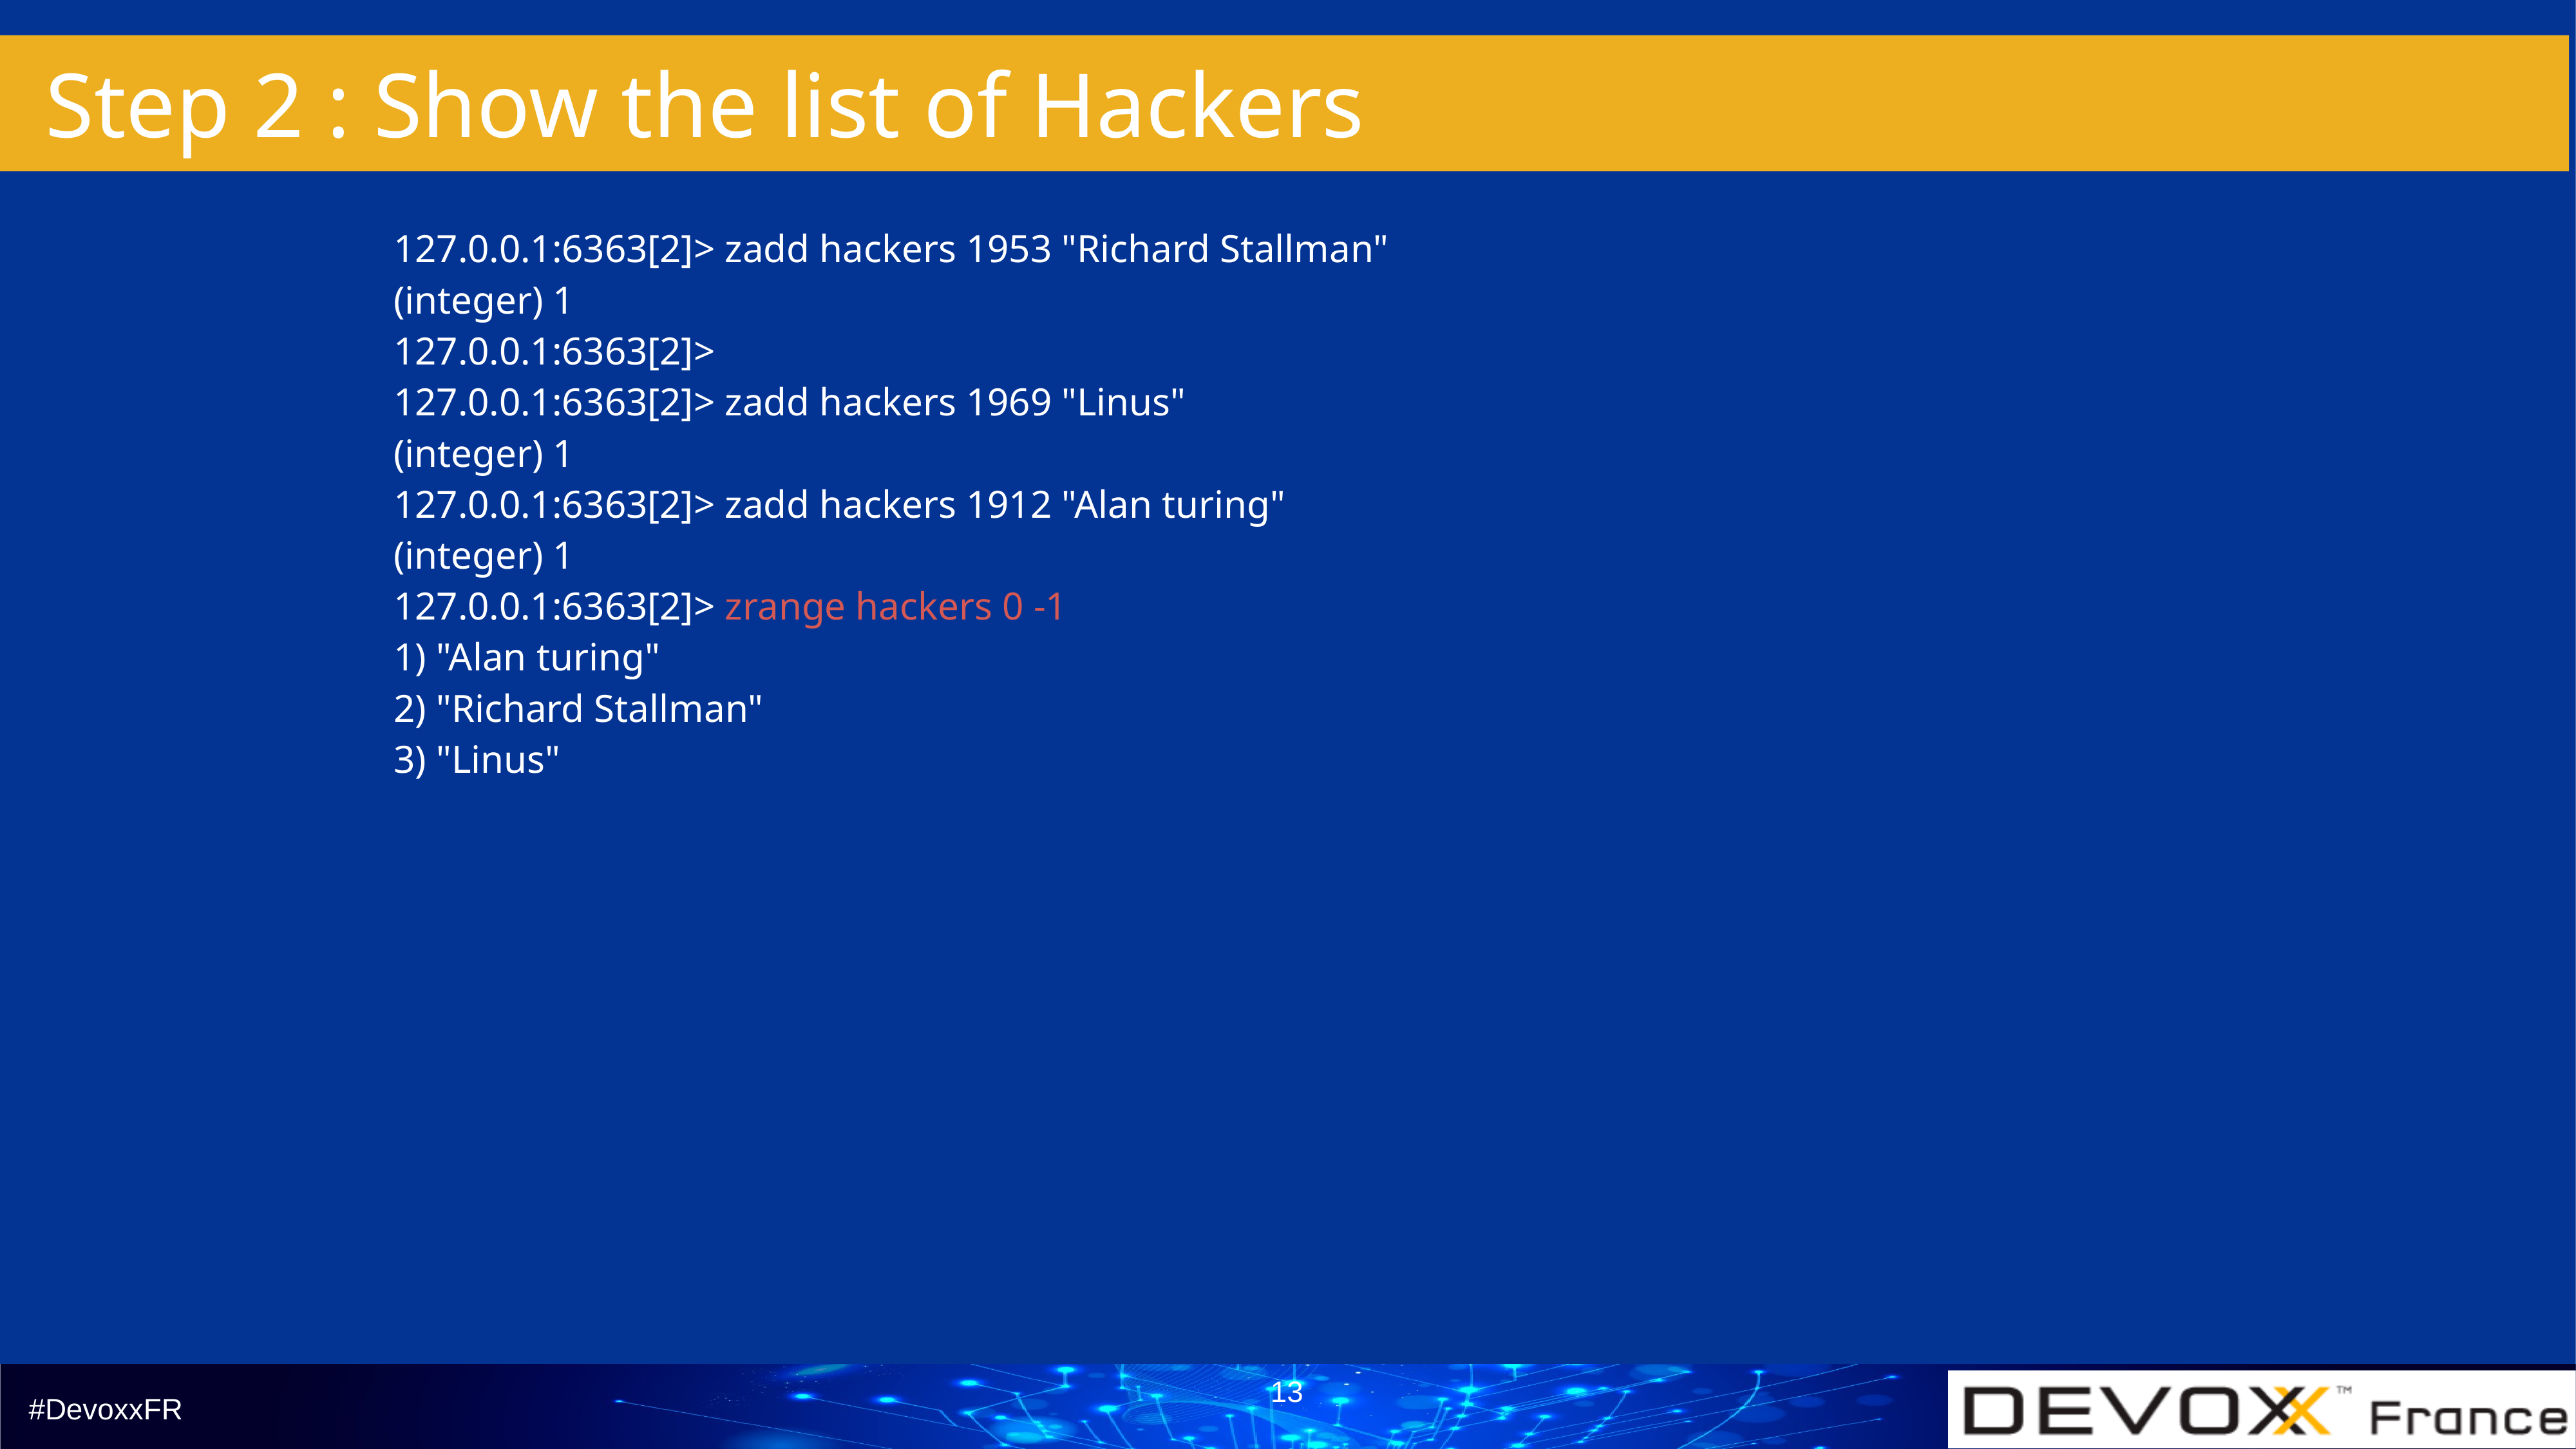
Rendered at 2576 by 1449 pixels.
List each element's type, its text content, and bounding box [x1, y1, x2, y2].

title Step 2 : Show the list of Hackers [0, 35, 2570, 171]
slide_number 13 [1269, 1375, 1305, 1427]
picture [1309, 1442, 1326, 1449]
list 127.0.0.1:6363[2]> zadd hackers 1953 "Richard Stallman" (integer) 1 127.0.0.1:6363[2]> 127.0.0.1:6363[2]> zadd hackers 1969 "Linus" (integer) 1 127.0.0.1:6363[2]> zadd hackers 1912 "Alan turing" (integer) 1 127.0.0.1:6363[2]> zrange hackers 0 -1 1) "Alan turing" 2) "Richard Stallman" 3) "Linus" [393, 222, 2183, 1314]
picture [0, 1364, 2576, 1449]
